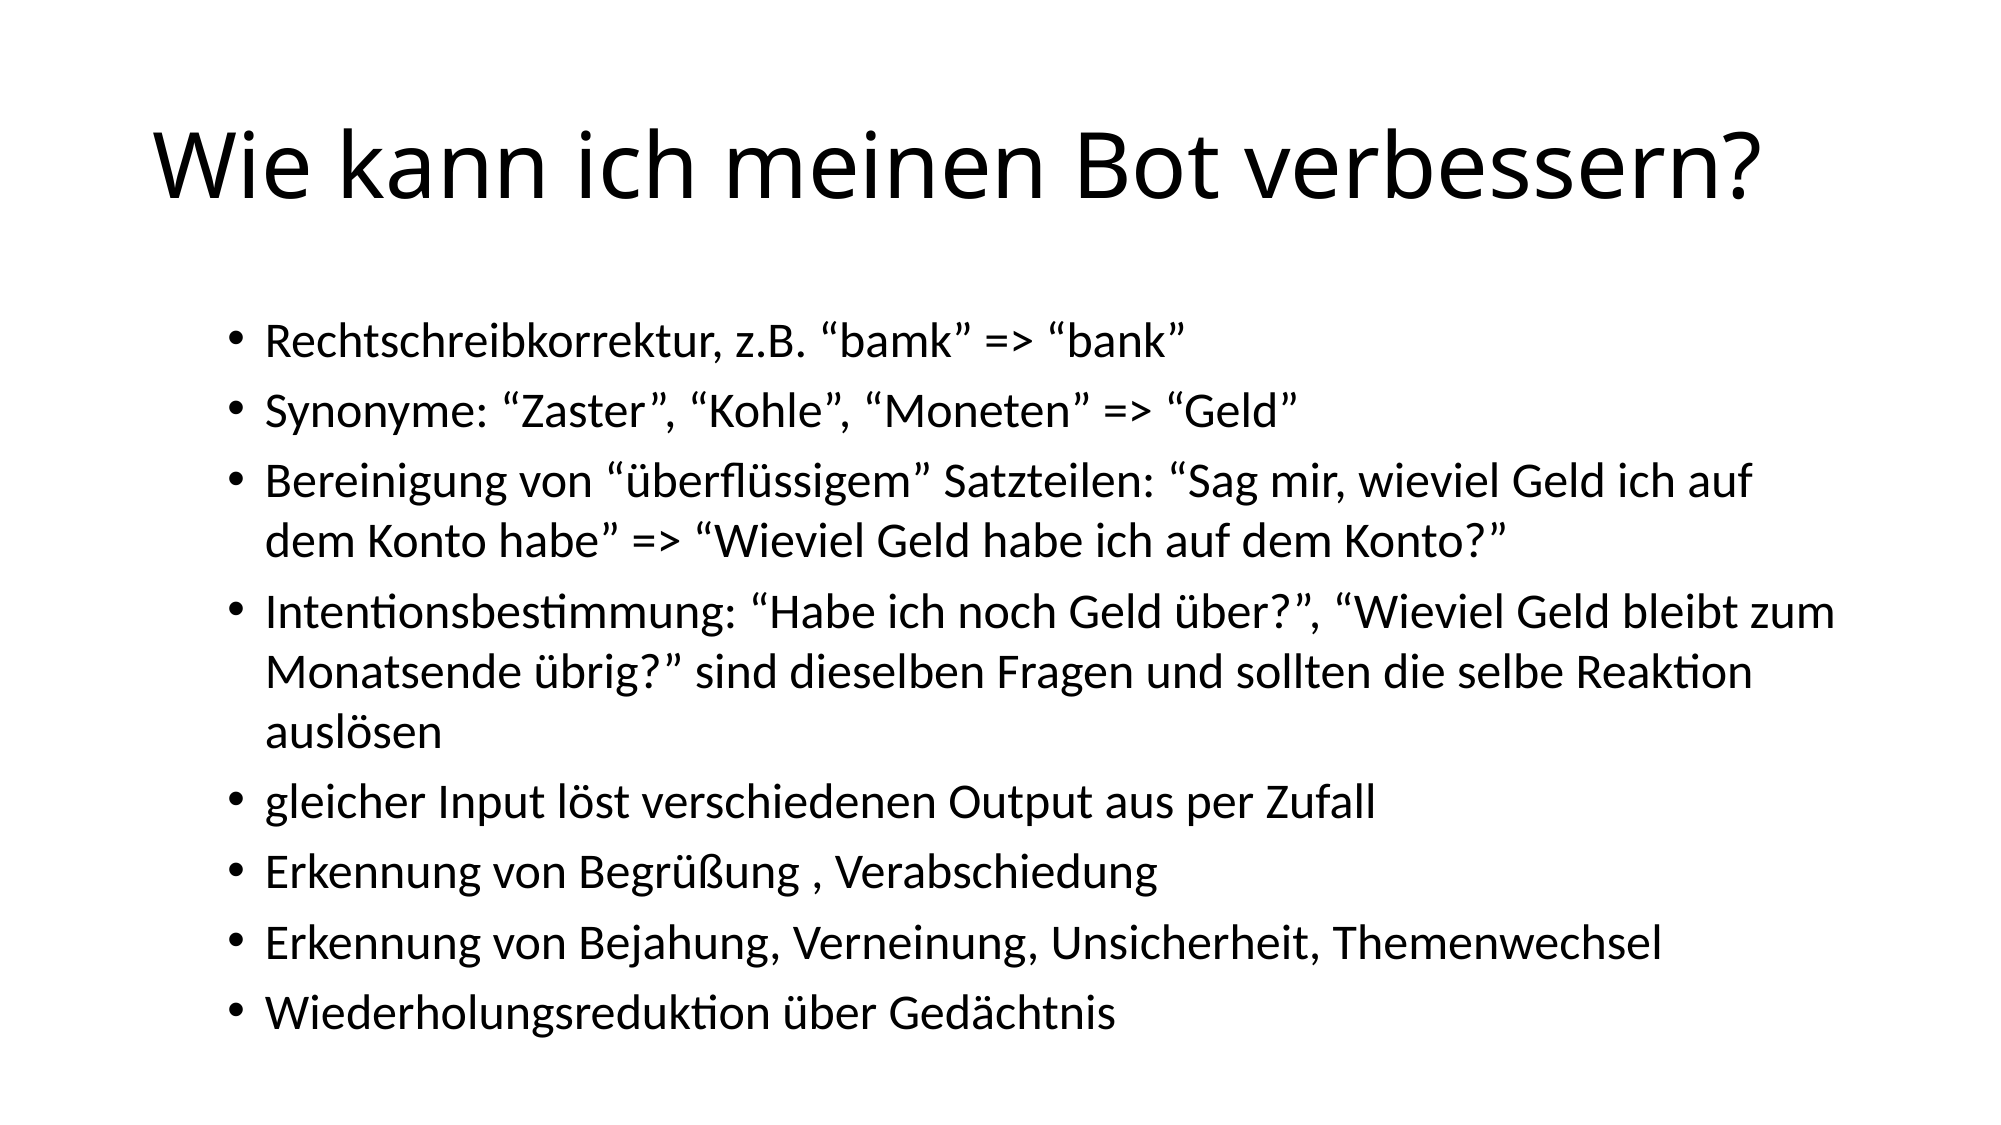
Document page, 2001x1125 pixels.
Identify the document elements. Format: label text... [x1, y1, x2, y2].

list Rechtschreibkorrektur, z.B. “bamk” => “bank” Synonyme: “Zaster”, “Kohle”, “Moneten” => “Geld” Bereinigung von “überflüssigem” Satzteilen: “Sag mir, wieviel Geld ich auf dem Konto habe” => “Wieviel Geld habe ich auf dem Konto?” Intentionsbestimmung: “Habe ich noch Geld über?”, “Wieviel Geld bleibt zum Monatsende übrig?” sind dieselben Fragen und sollten die selbe Reaktion auslösen gleicher Input löst verschiedenen Output aus per Zufall Erkennung von Begrüßung , Verabschiedung Erkennung von Bejahung, Verneinung, Unsicherheit, Themenwechsel Wiederholungsreduktion über Gedächtnis [137, 299, 1863, 1014]
title Wie kann ich meinen Bot verbessern? [137, 59, 1863, 278]
